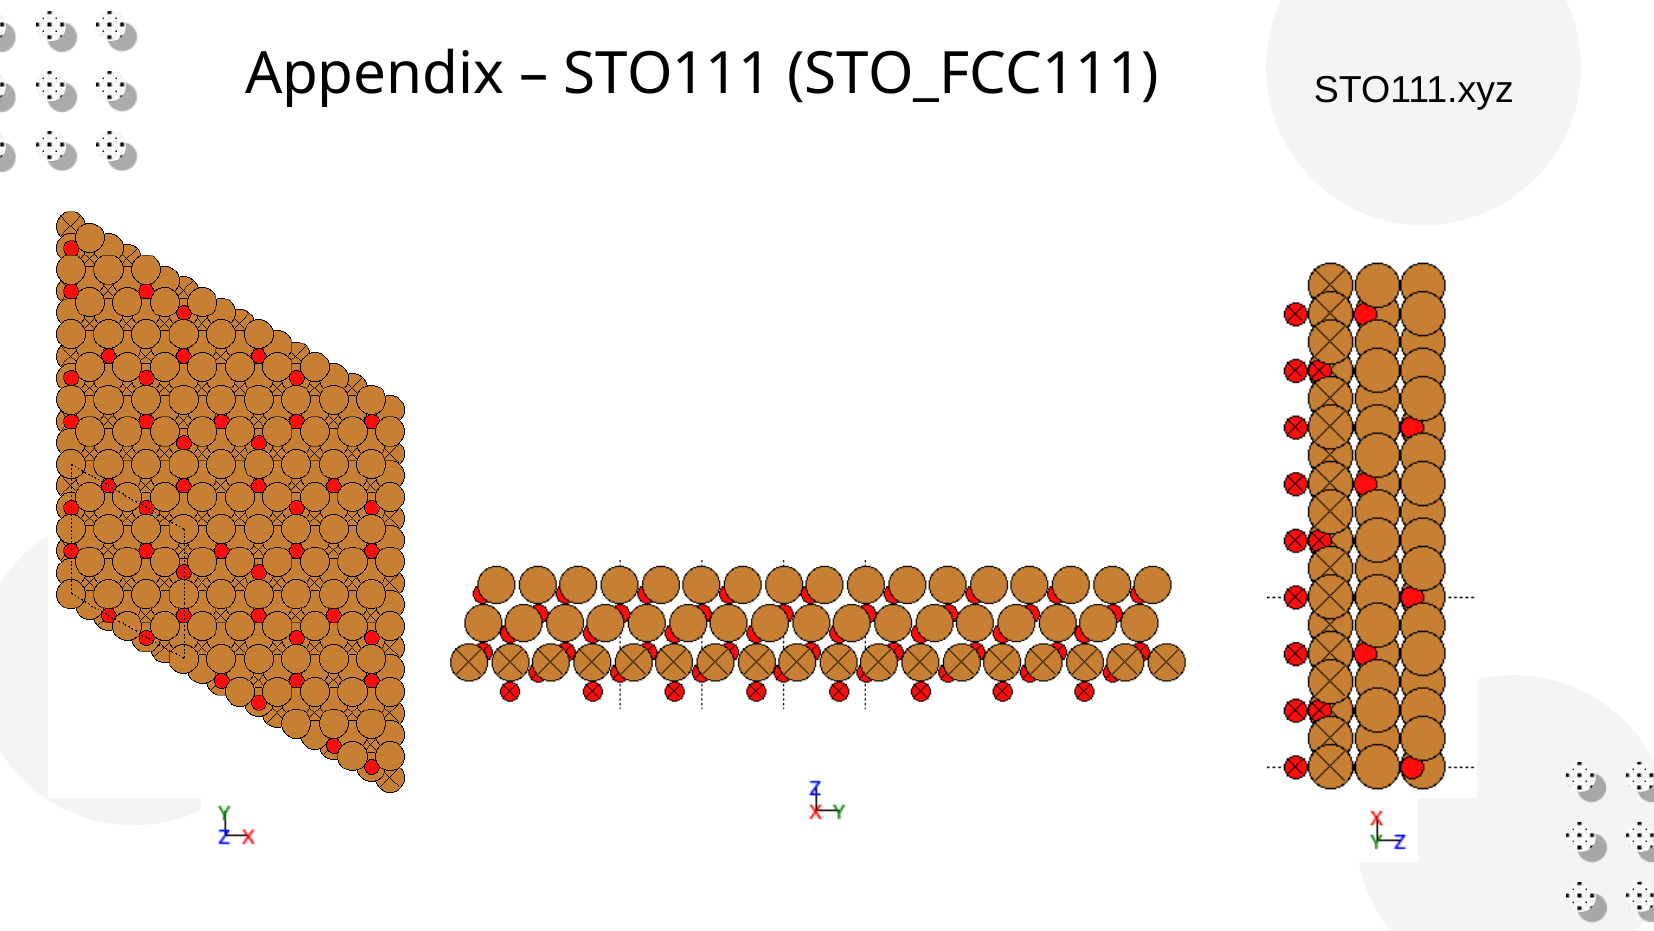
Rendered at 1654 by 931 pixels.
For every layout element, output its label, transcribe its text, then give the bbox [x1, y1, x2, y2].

picture [0, 14, 6, 39]
picture [1565, 821, 1596, 852]
picture [0, 74, 6, 99]
picture [0, 133, 7, 159]
picture [1625, 821, 1654, 852]
text_box Appendix – STO111 (STO_FCC111) [164, 24, 1241, 198]
picture [35, 11, 66, 42]
picture [1267, 236, 1477, 862]
picture [95, 130, 127, 162]
picture [95, 10, 126, 41]
picture [1625, 881, 1654, 912]
picture [48, 197, 414, 857]
picture [1565, 761, 1596, 792]
picture [792, 767, 857, 832]
picture [442, 560, 1200, 709]
picture [35, 130, 67, 162]
text_box STO111.xyz [1299, 61, 1565, 119]
picture [1625, 761, 1654, 792]
picture [1565, 881, 1596, 912]
picture [95, 70, 126, 101]
picture [35, 70, 66, 102]
